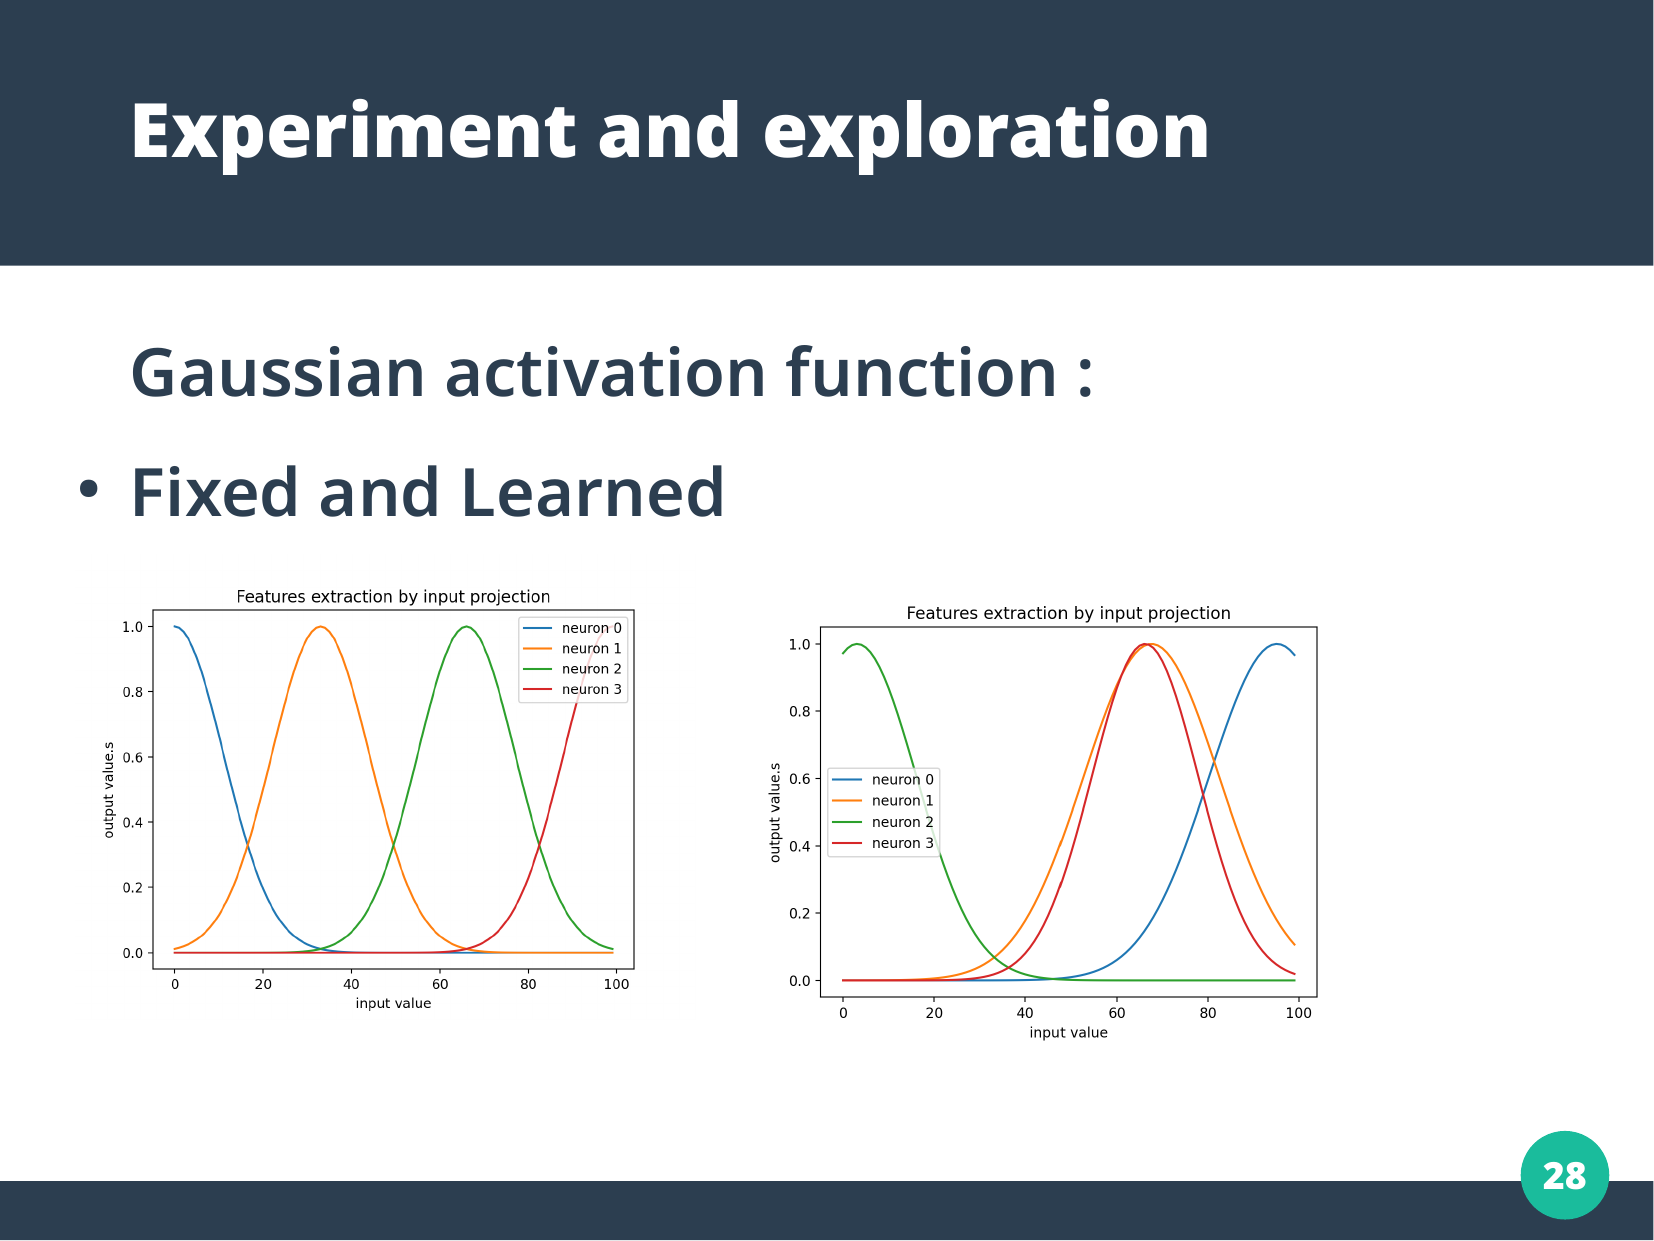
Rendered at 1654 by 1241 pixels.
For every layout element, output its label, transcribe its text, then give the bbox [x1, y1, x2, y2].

list Gaussian activation function : Fixed and Learned [59, 324, 1595, 1152]
picture [75, 554, 696, 1021]
picture [740, 569, 1381, 1050]
title Experiment and exploration [59, 49, 1595, 207]
